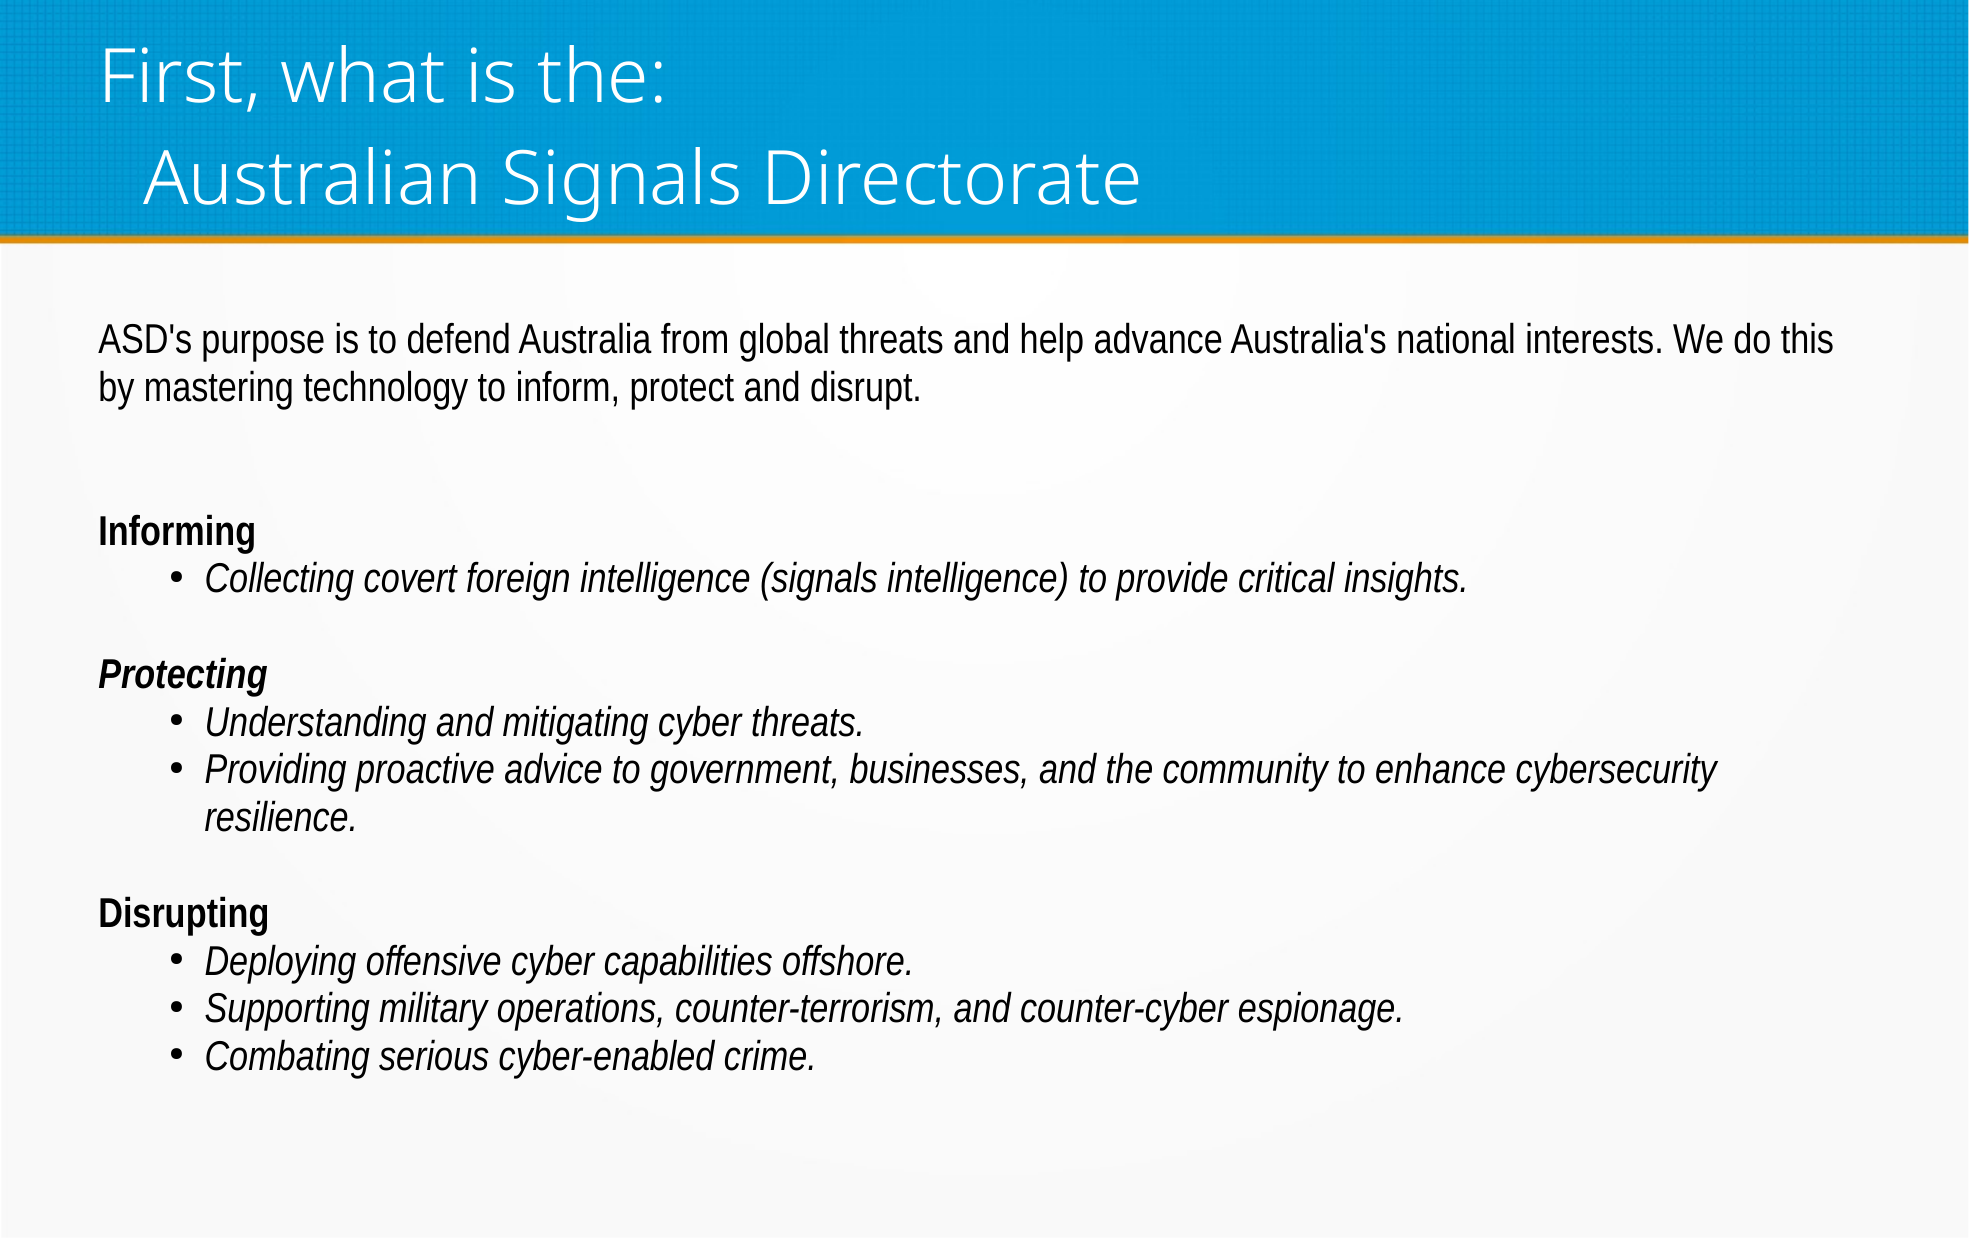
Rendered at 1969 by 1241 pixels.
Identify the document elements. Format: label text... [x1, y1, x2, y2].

picture [0, 233, 1969, 1241]
title First, what is the: Australian Signals Directorate [98, 19, 1870, 227]
list ASD's purpose is to defend Australia from global threats and help advance Australia's national interests. We do this by mastering technology to inform, protect and disrupt. Informing Collecting covert foreign intelligence (signals intelligence) to provide critical insights. Protecting Understanding and mitigating cyber threats. Providing proactive advice to government, businesses, and the community to enhance cybersecurity resilience. Disrupting Deploying offensive cyber capabilities offshore. Supporting military operations, counter-terrorism, and counter-cyber espionage. Combating serious cyber-enabled crime. ASD operates in the slim space between the difficult and the impossible. [98, 315, 1861, 1141]
